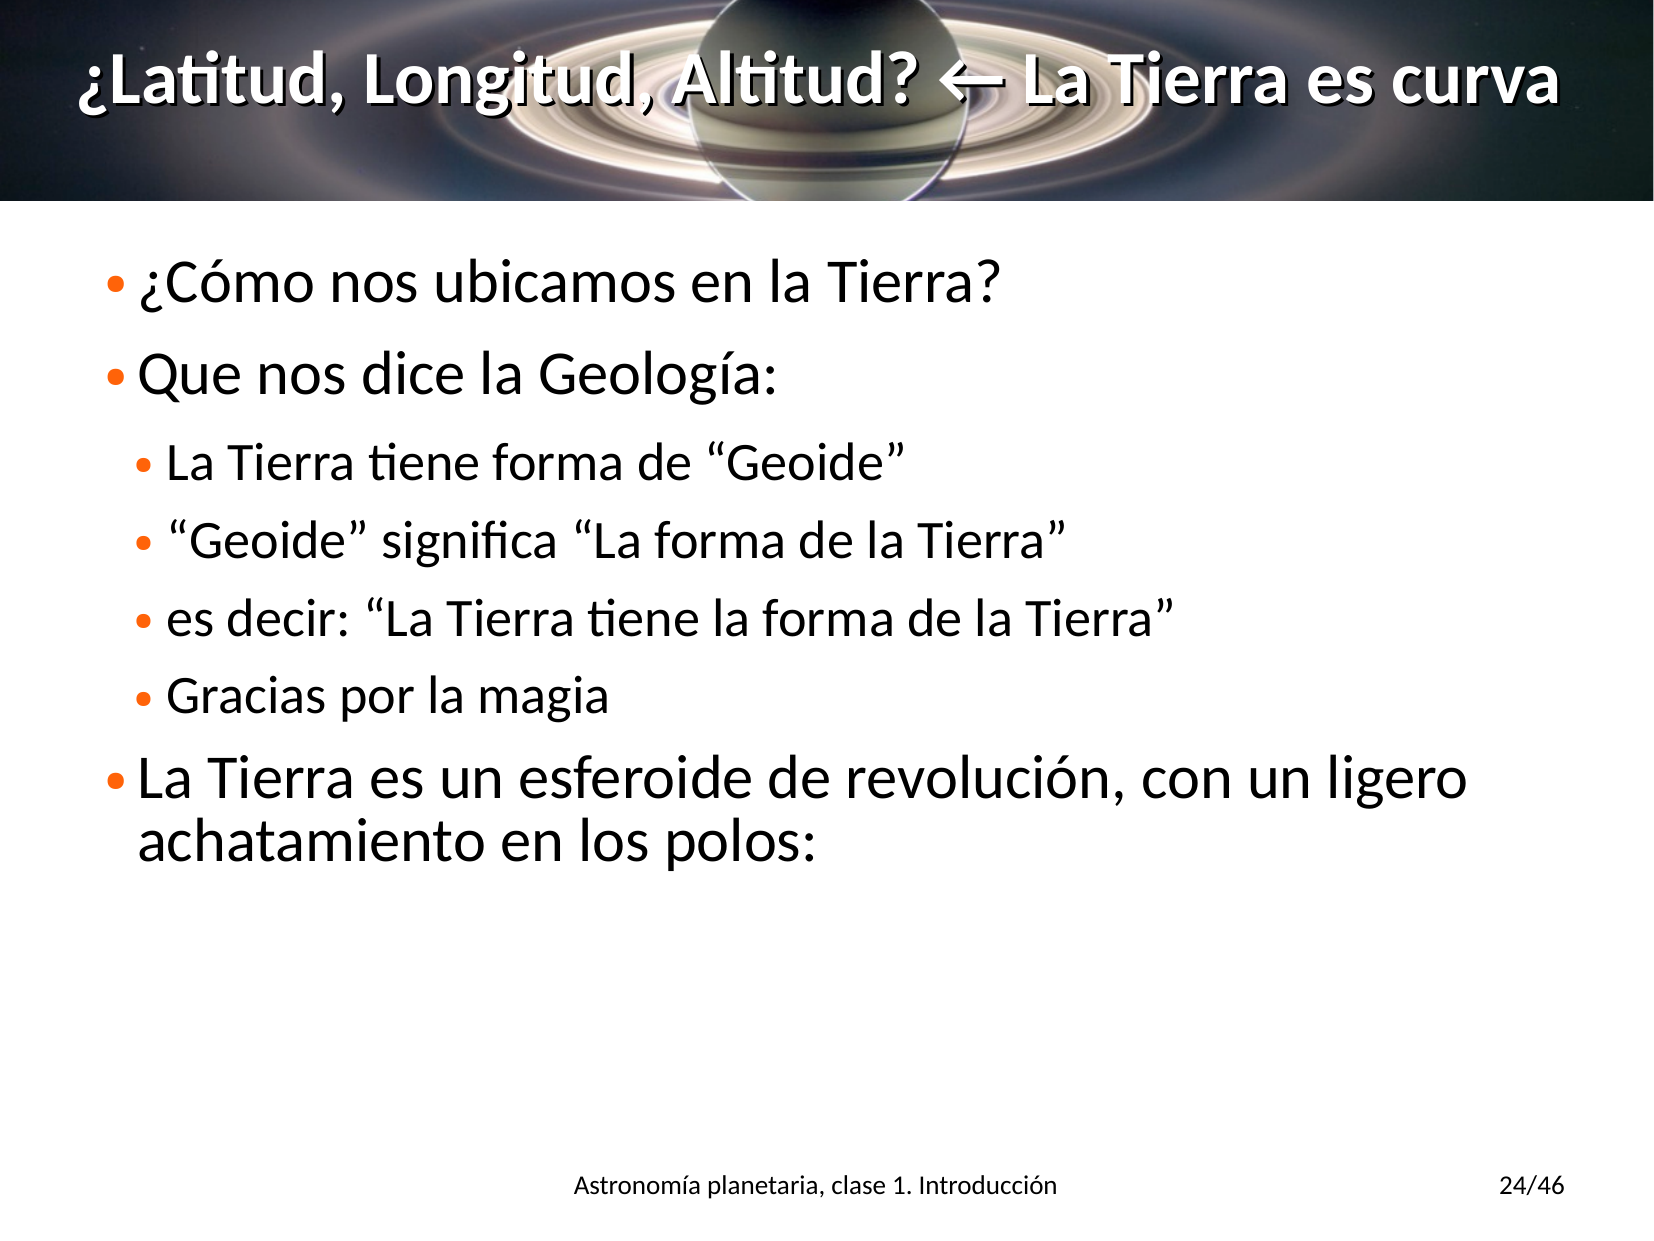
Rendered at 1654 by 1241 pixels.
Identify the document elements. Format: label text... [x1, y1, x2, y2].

picture [0, 0, 1654, 201]
title ¿Latitud, Longitud, Altitud? ← La Tierra es curva [75, 19, 1591, 151]
list ¿Cómo nos ubicamos en la Tierra? Que nos dice la Geología: La Tierra tiene forma de “Geoide” “Geoide” significa “La forma de la Tierra” es decir: “La Tierra tiene la forma de la Tierra” Gracias por la magia La Tierra es un esferoide de revolución, con un ligero achatamiento en los polos: [75, 255, 1564, 1156]
